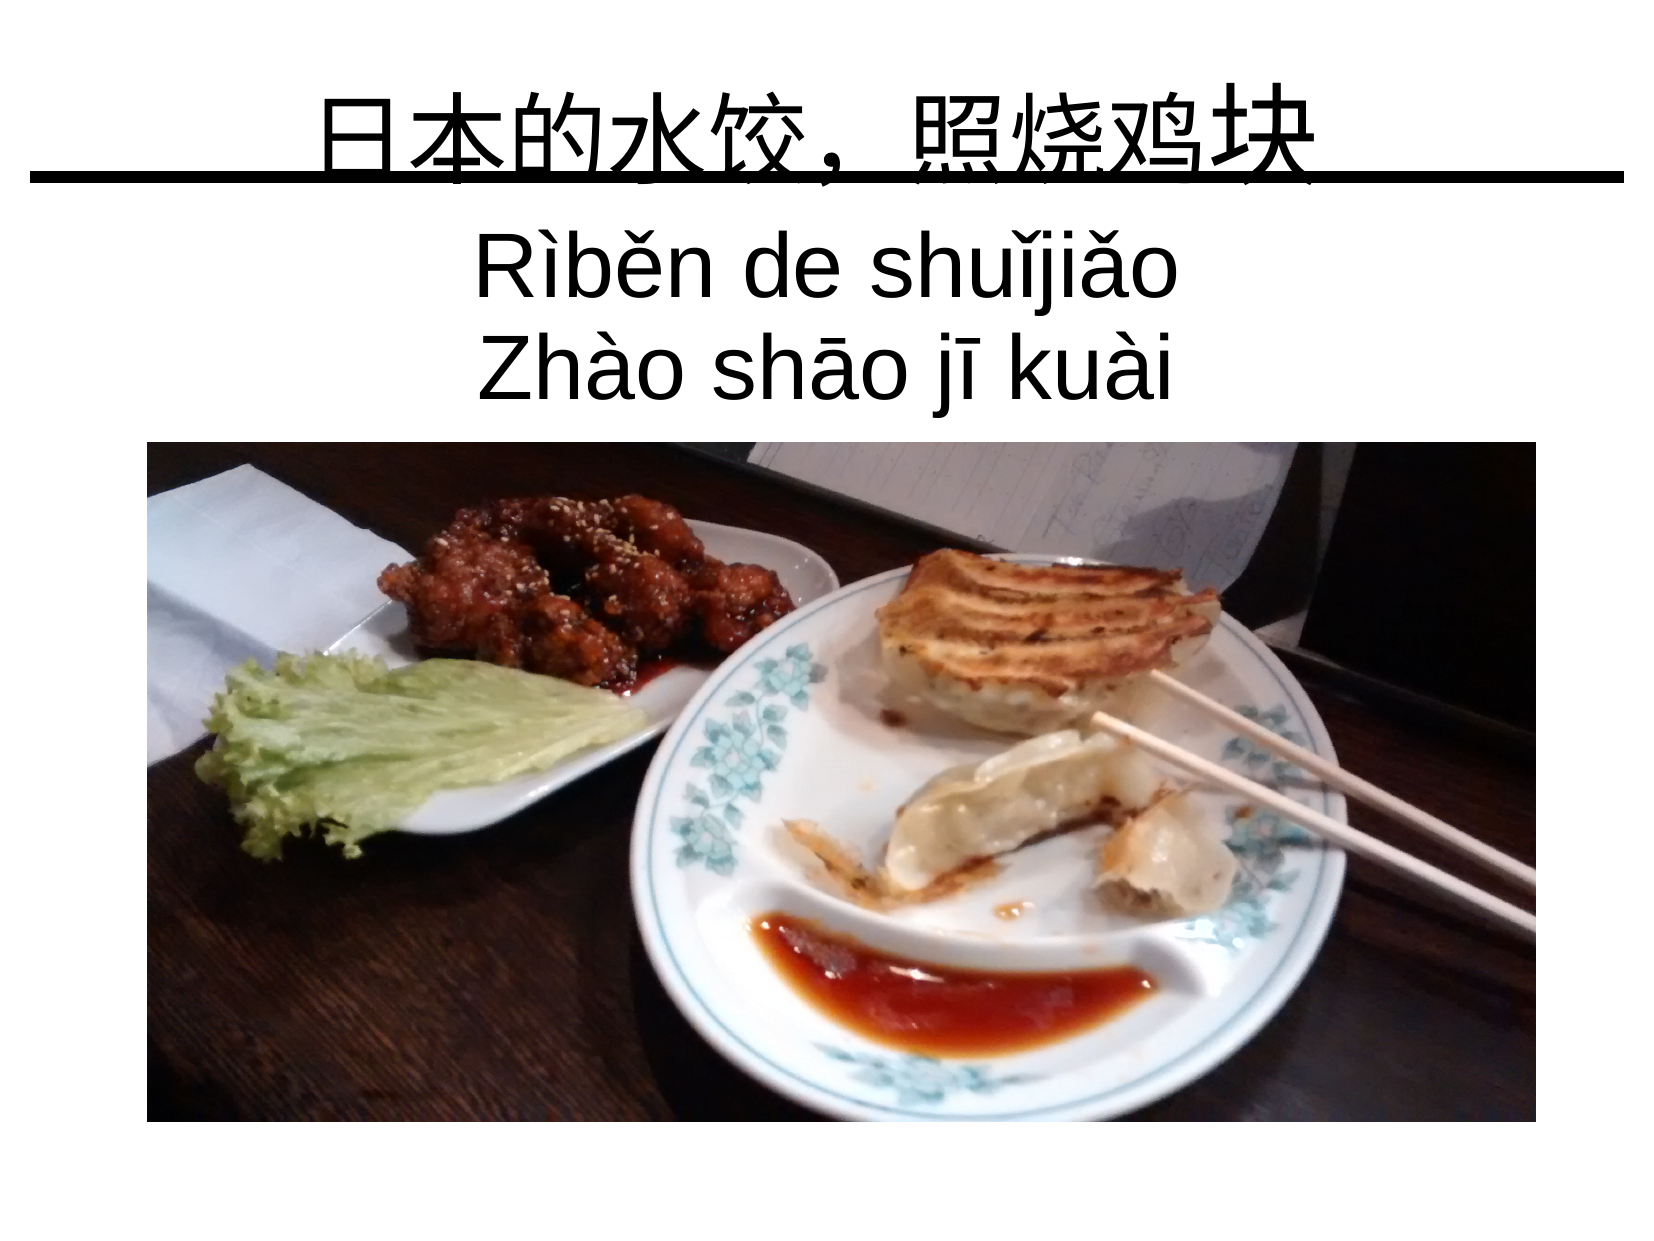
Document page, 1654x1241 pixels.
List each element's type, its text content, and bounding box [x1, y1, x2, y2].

picture [147, 442, 1536, 1123]
text_box 日本的水饺，照烧鸡块 [29, 38, 1625, 206]
text_box Rìběn de shuǐjiǎo Zhào shāo jī kuài [29, 206, 1625, 1211]
